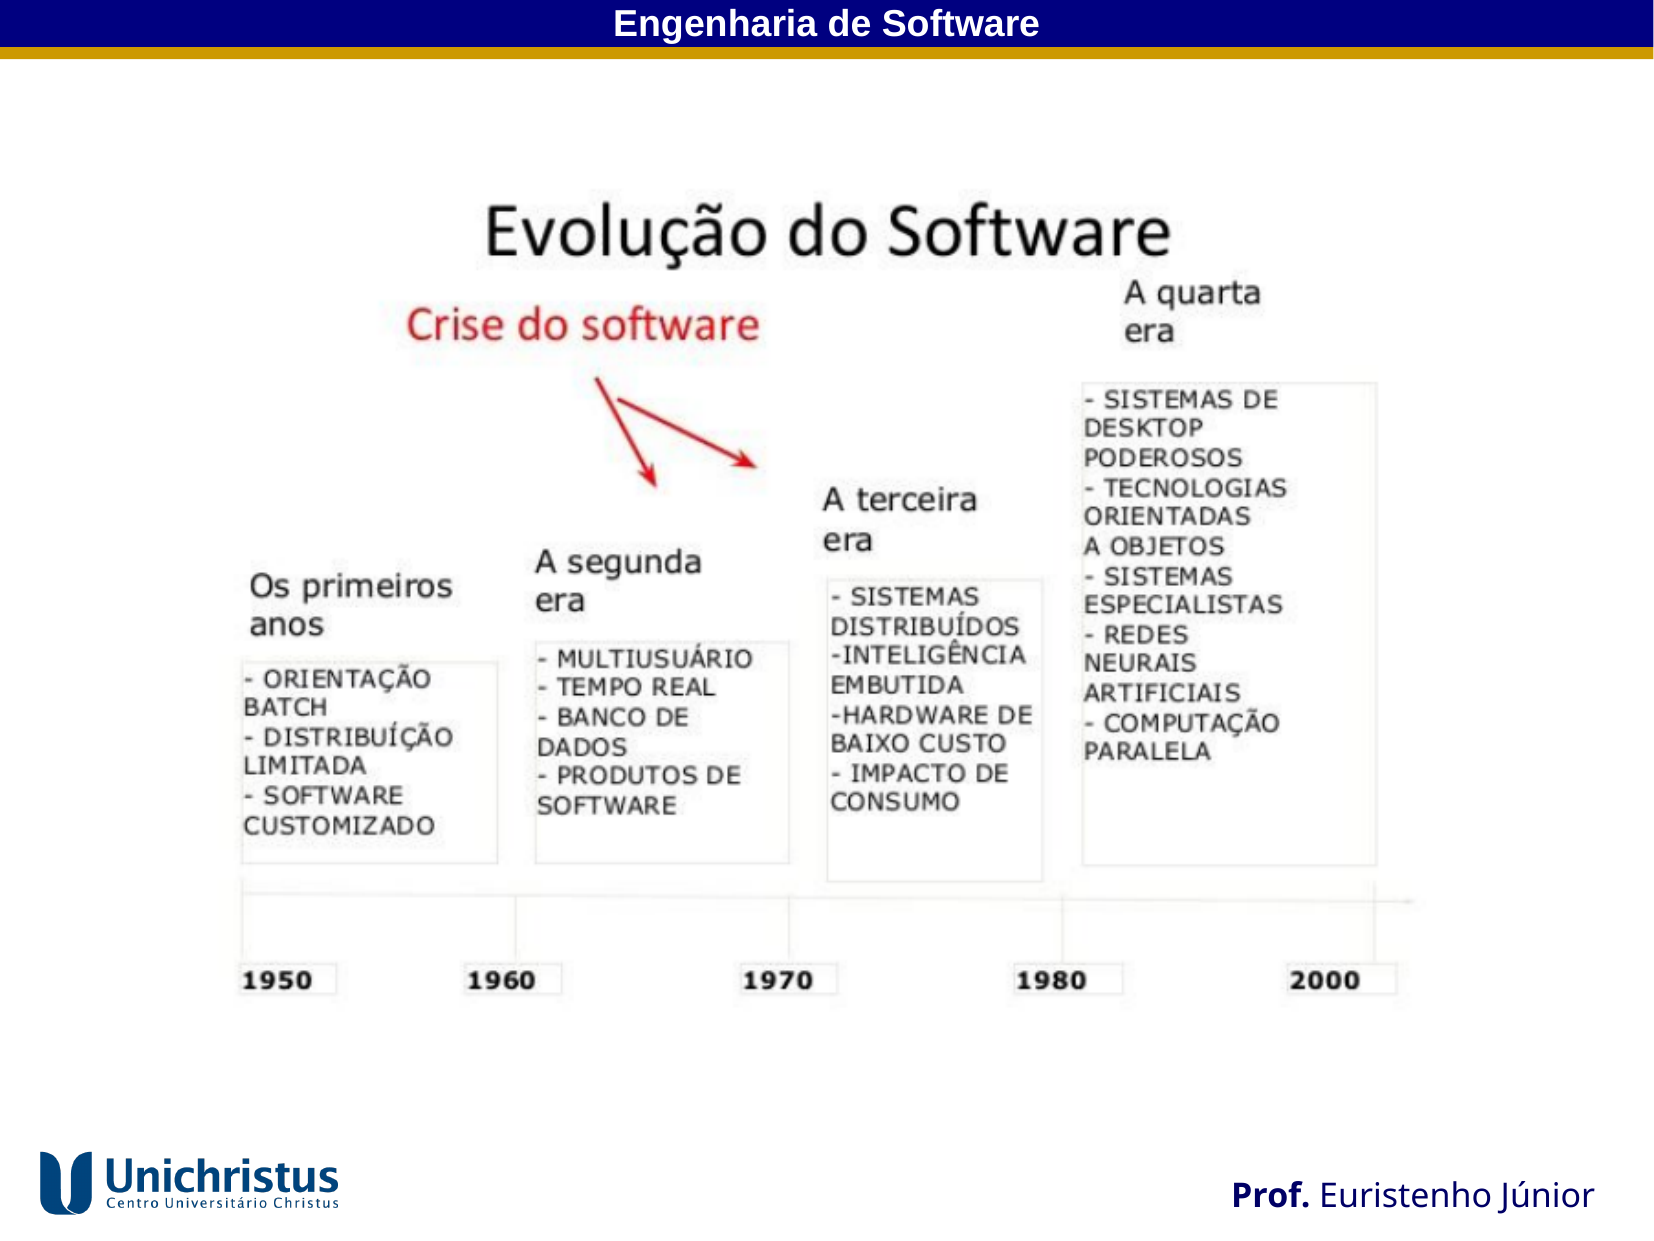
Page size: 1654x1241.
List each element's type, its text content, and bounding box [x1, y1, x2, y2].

text_box [0, 47, 1654, 60]
picture [35, 1148, 343, 1217]
text_box Engenharia de Software [0, 0, 1654, 47]
picture [200, 188, 1430, 1026]
text_box Prof. Euristenho Júnior [1216, 1163, 1654, 1224]
